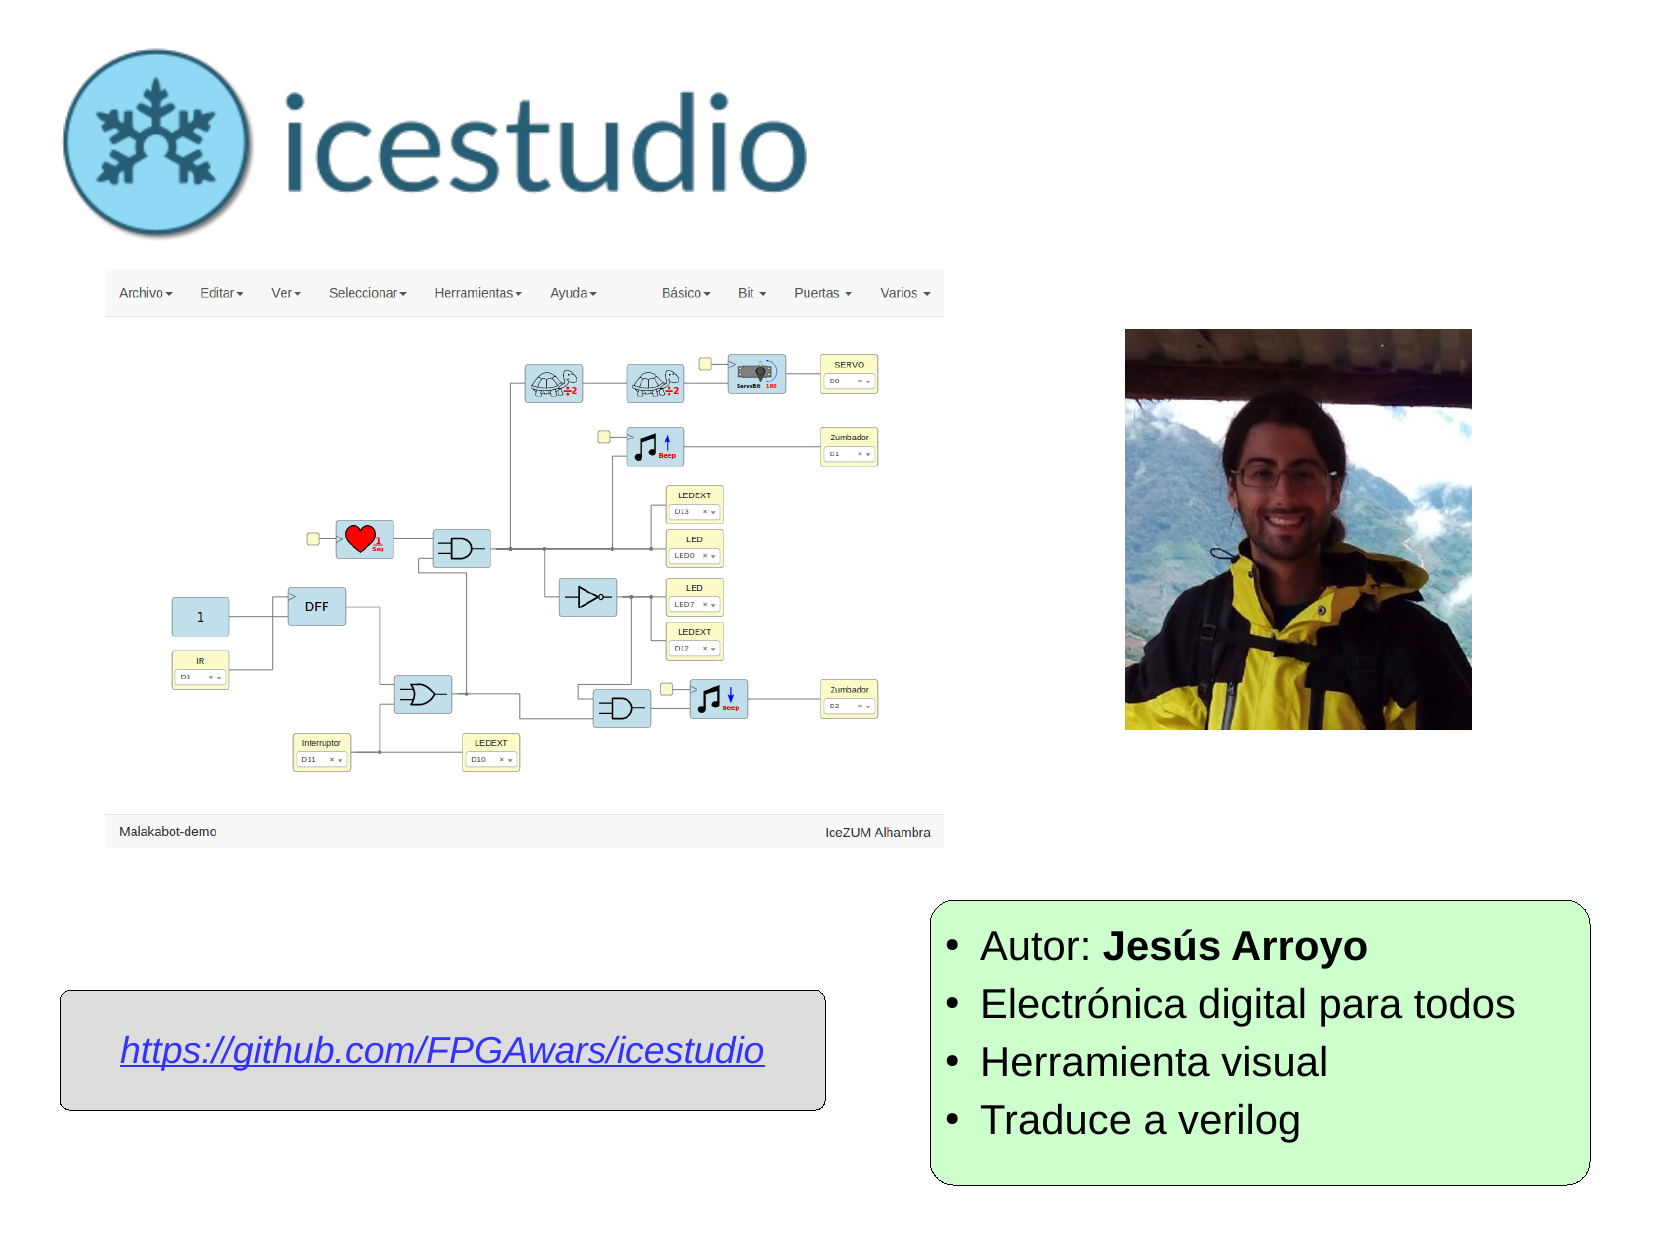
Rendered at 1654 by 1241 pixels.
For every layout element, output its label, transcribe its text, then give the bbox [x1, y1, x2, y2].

text_box https://github.com/FPGAwars/icestudio [60, 990, 826, 1111]
text_box Autor: Jesús Arroyo Electrónica digital para todos Herramienta visual Traduce a verilog [930, 915, 1591, 1171]
picture [1125, 329, 1472, 730]
picture [43, 30, 826, 256]
text_box [931, 900, 1589, 915]
text_box [932, 1171, 1588, 1186]
picture [105, 269, 944, 848]
